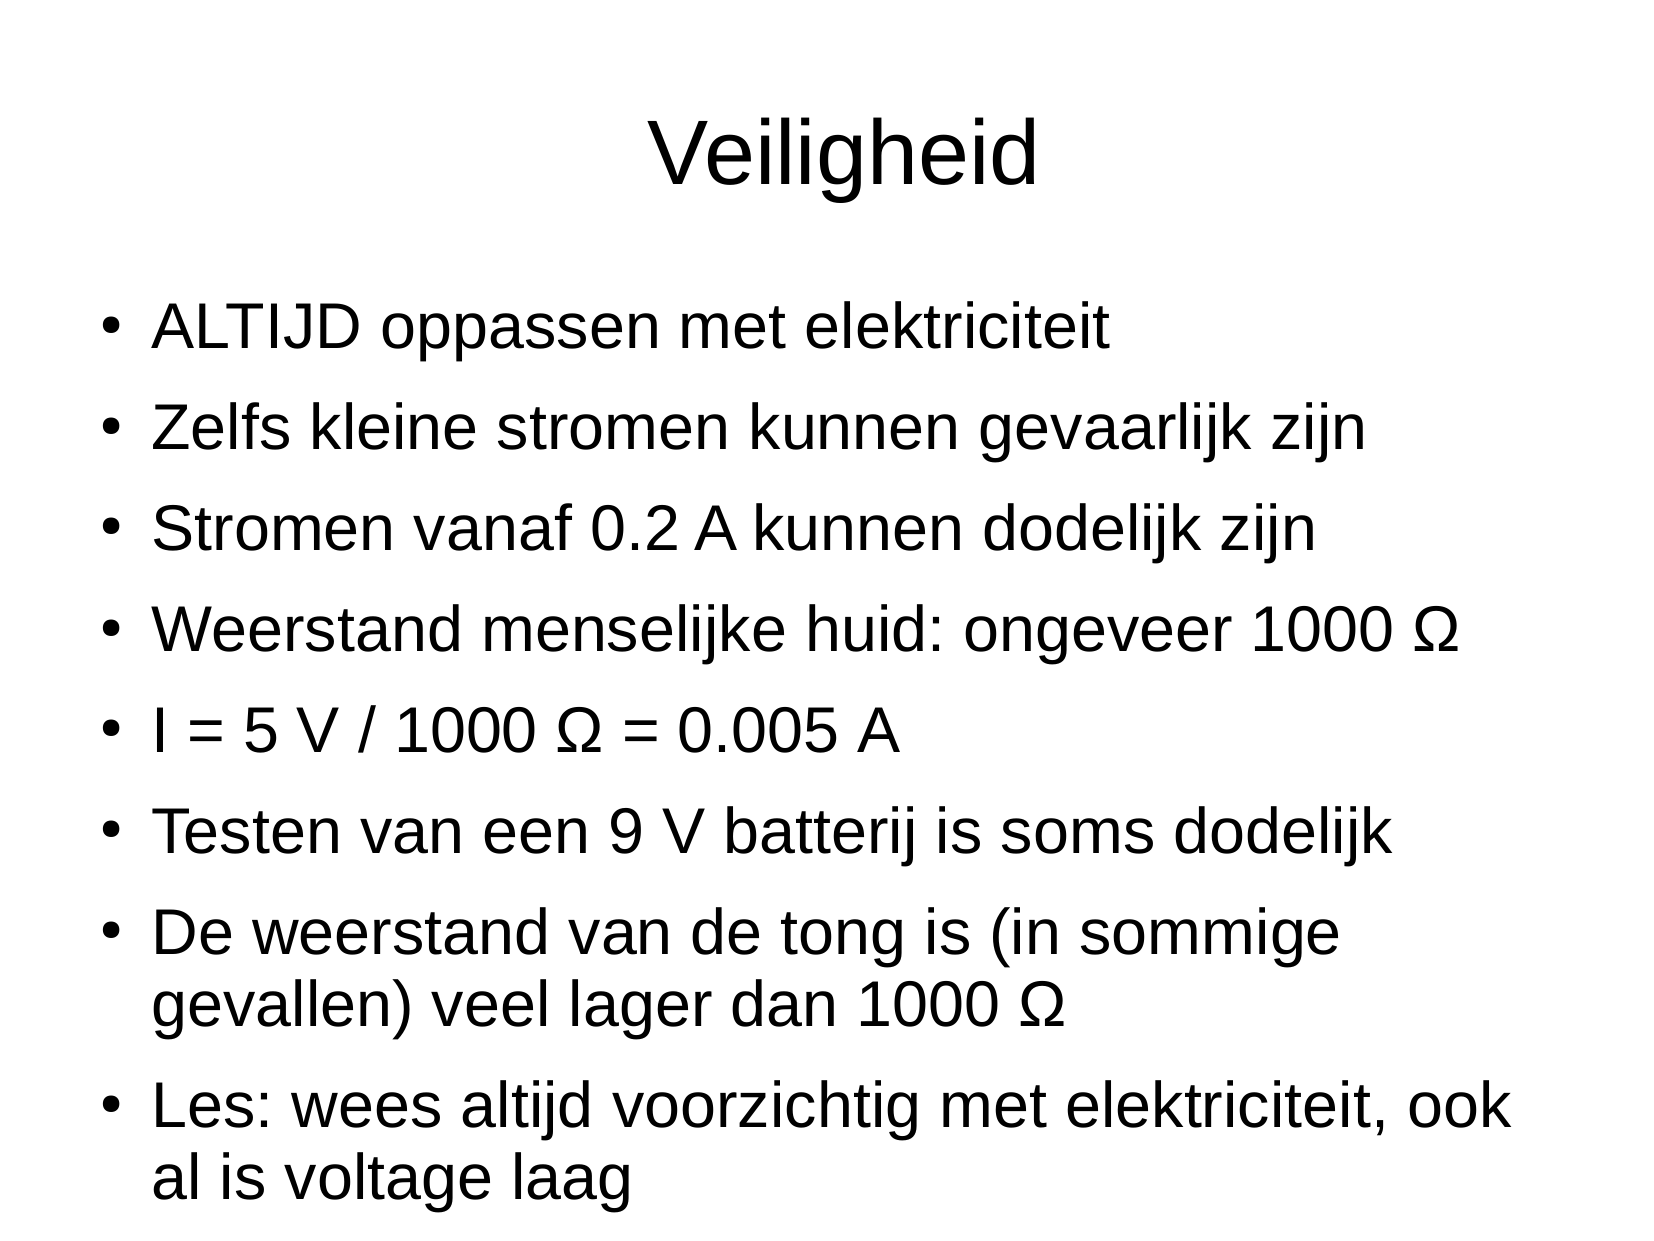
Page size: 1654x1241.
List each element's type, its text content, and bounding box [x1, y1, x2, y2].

title Veiligheid [82, 49, 1571, 257]
list ALTIJD oppassen met elektriciteit Zelfs kleine stromen kunnen gevaarlijk zijn Stromen vanaf 0.2 A kunnen dodelijk zijn Weerstand menselijke huid: ongeveer 1000 Ω I = 5 V / 1000 Ω = 0.005 A Testen van een 9 V batterij is soms dodelijk De weerstand van de tong is (in sommige gevallen) veel lager dan 1000 Ω Les: wees altijd voorzichtig met elektriciteit, ook al is voltage laag [82, 290, 1571, 1216]
